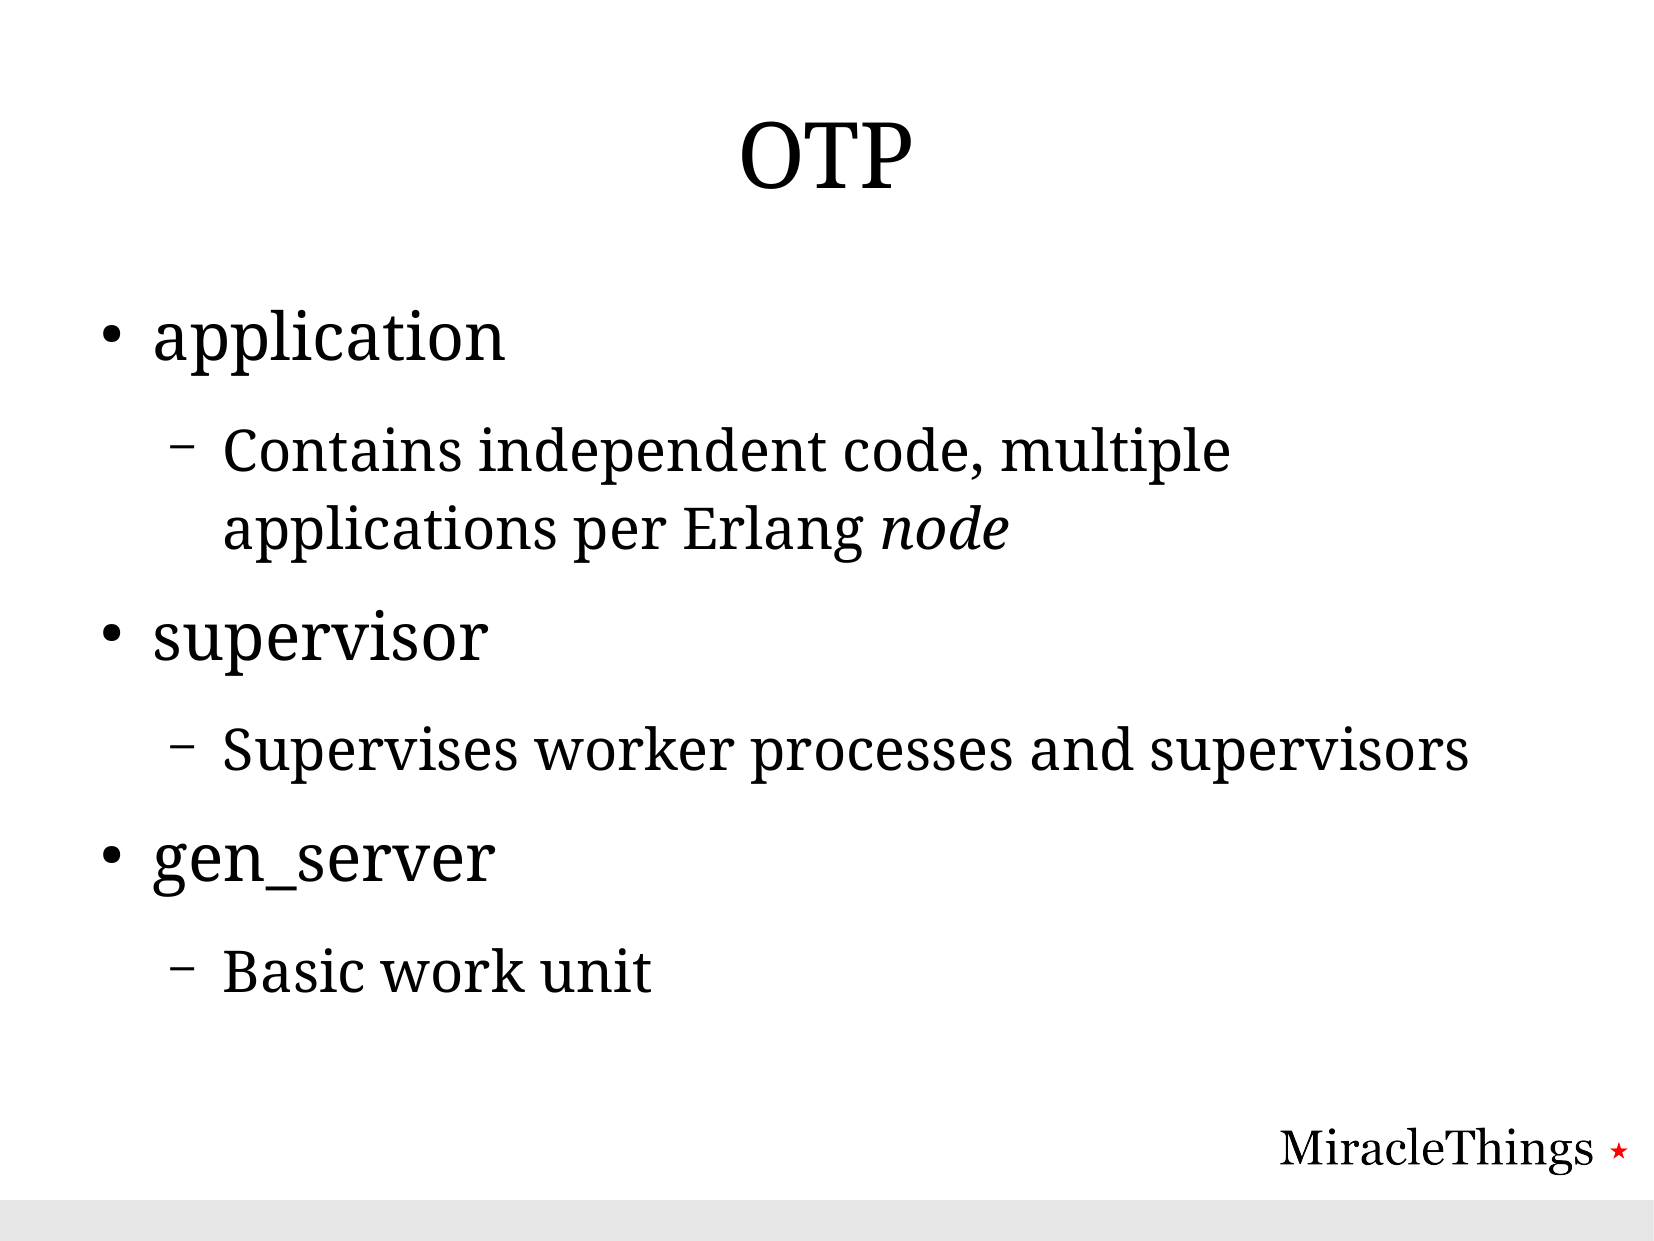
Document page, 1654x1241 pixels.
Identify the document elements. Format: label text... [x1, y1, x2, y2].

list application Contains independent code, multiple applications per Erlang node supervisor Supervises worker processes and supervisors gen_server Basic work unit [82, 290, 1538, 1010]
title OTP [82, 49, 1571, 257]
picture [1248, 1054, 1654, 1200]
